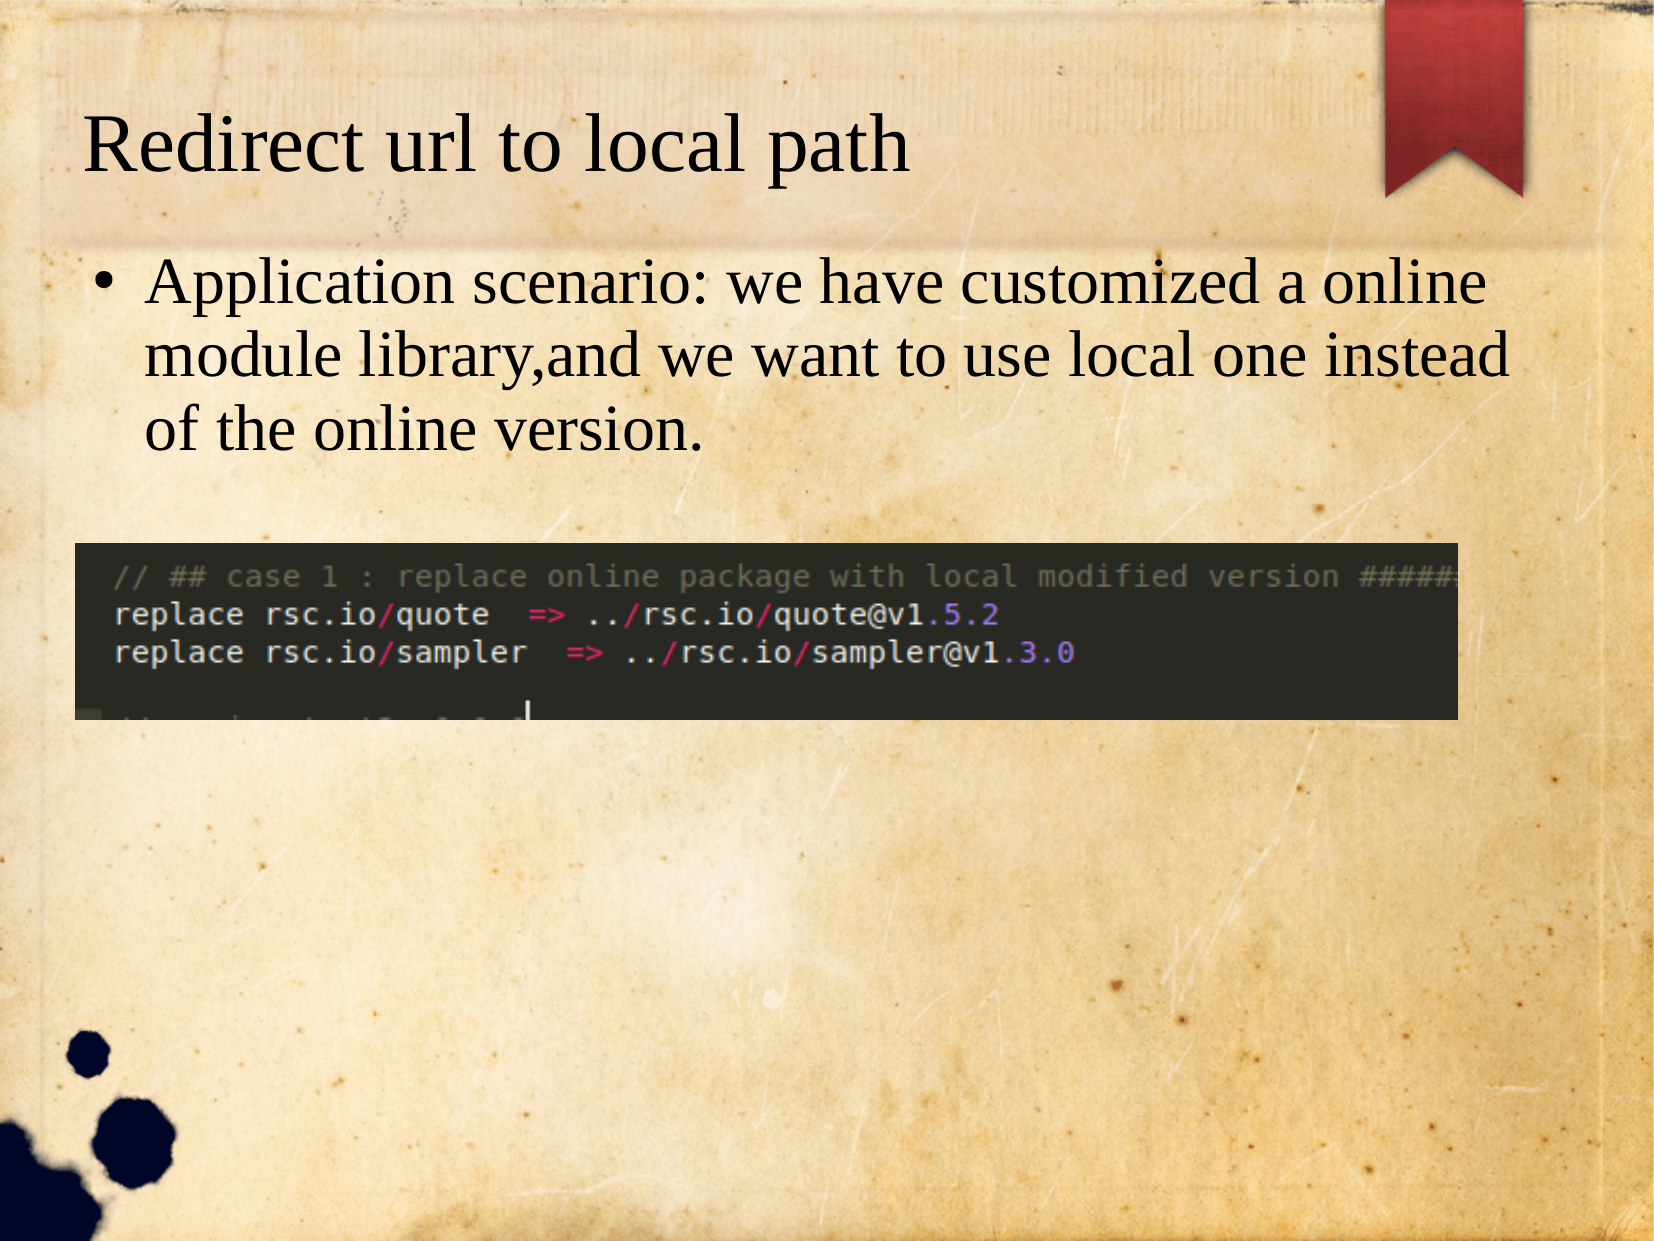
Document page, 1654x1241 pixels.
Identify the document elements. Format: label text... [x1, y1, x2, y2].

list Application scenario: we have customized a online module library,and we want to use local one instead of the online version. [74, 245, 1531, 466]
picture [0, 0, 1654, 1241]
title Redirect url to local path [82, 41, 1531, 245]
